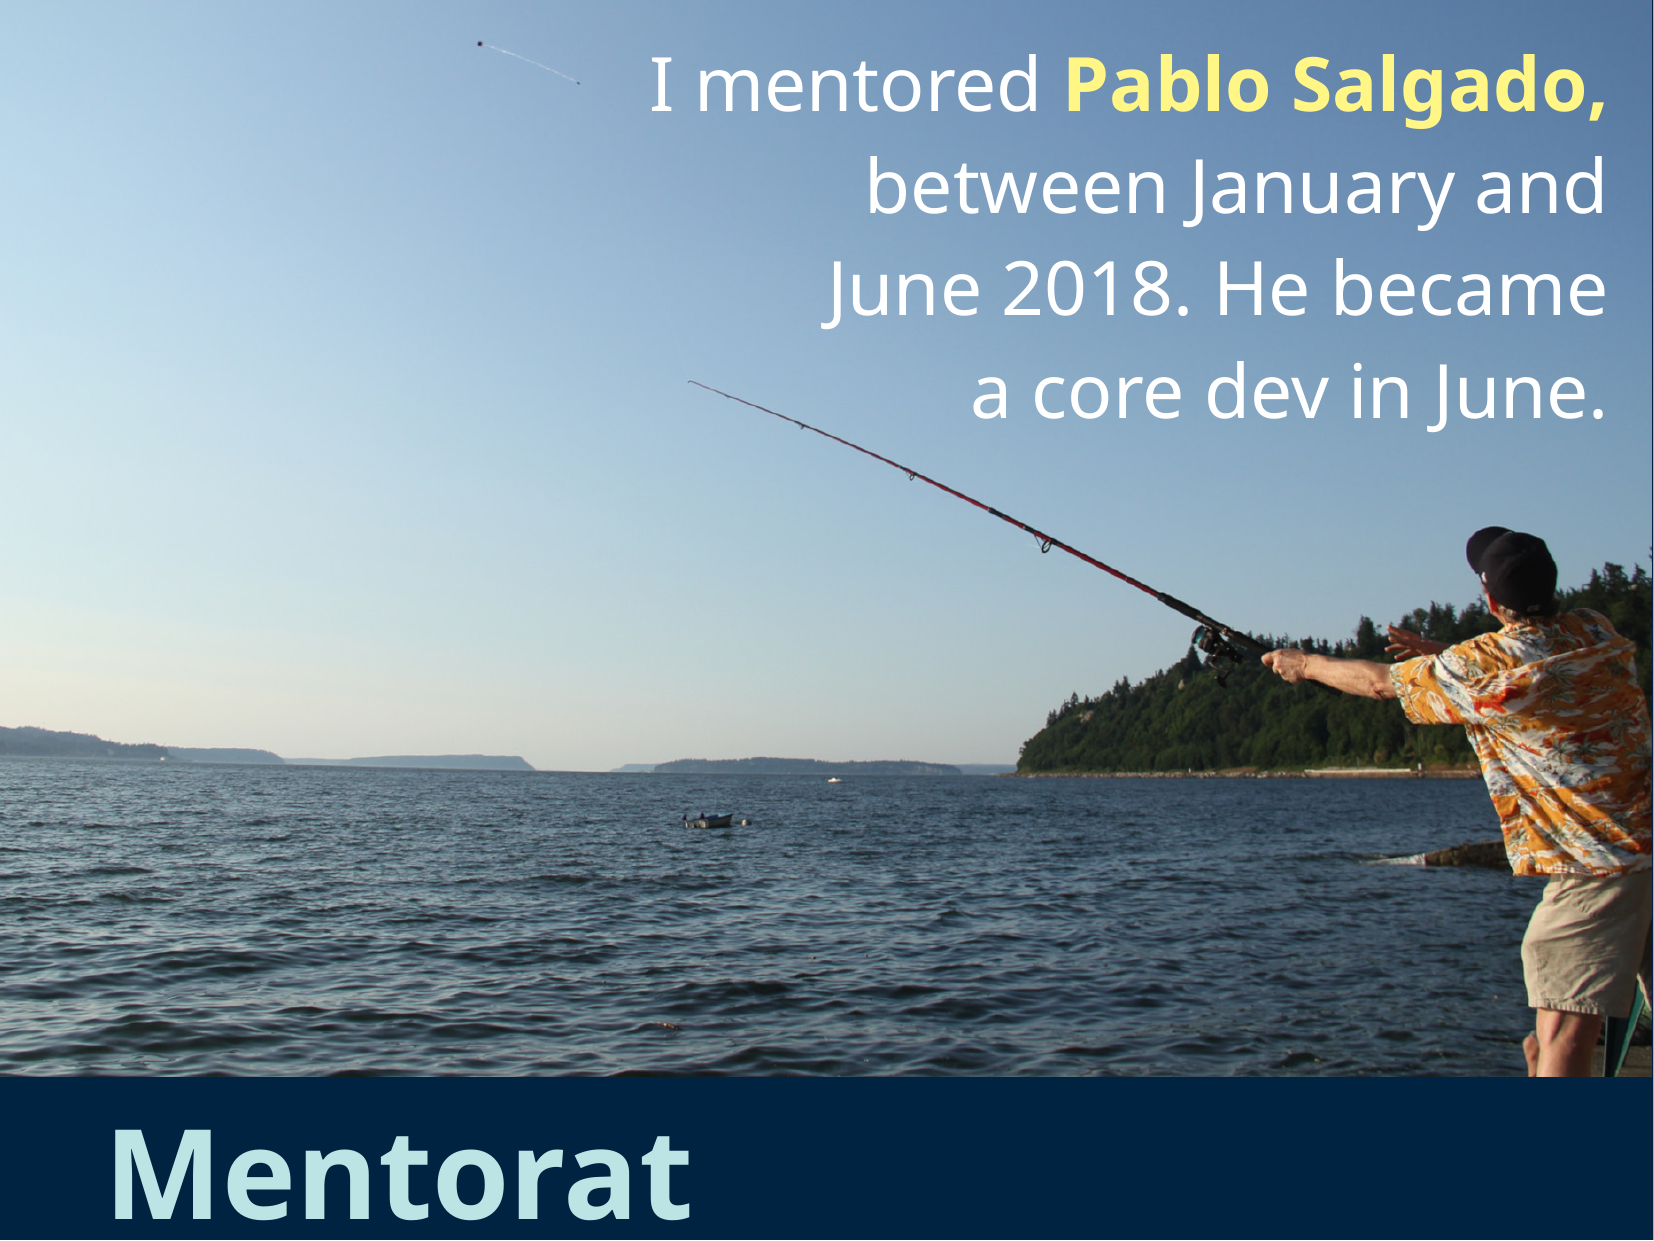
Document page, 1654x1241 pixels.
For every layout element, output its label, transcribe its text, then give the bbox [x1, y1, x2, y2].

picture [0, 0, 1652, 1077]
text_box Mentorat [89, 1078, 860, 1233]
list I mentored Pablo Salgado, between January and June 2018. He became a core dev in June. [47, 30, 1610, 926]
